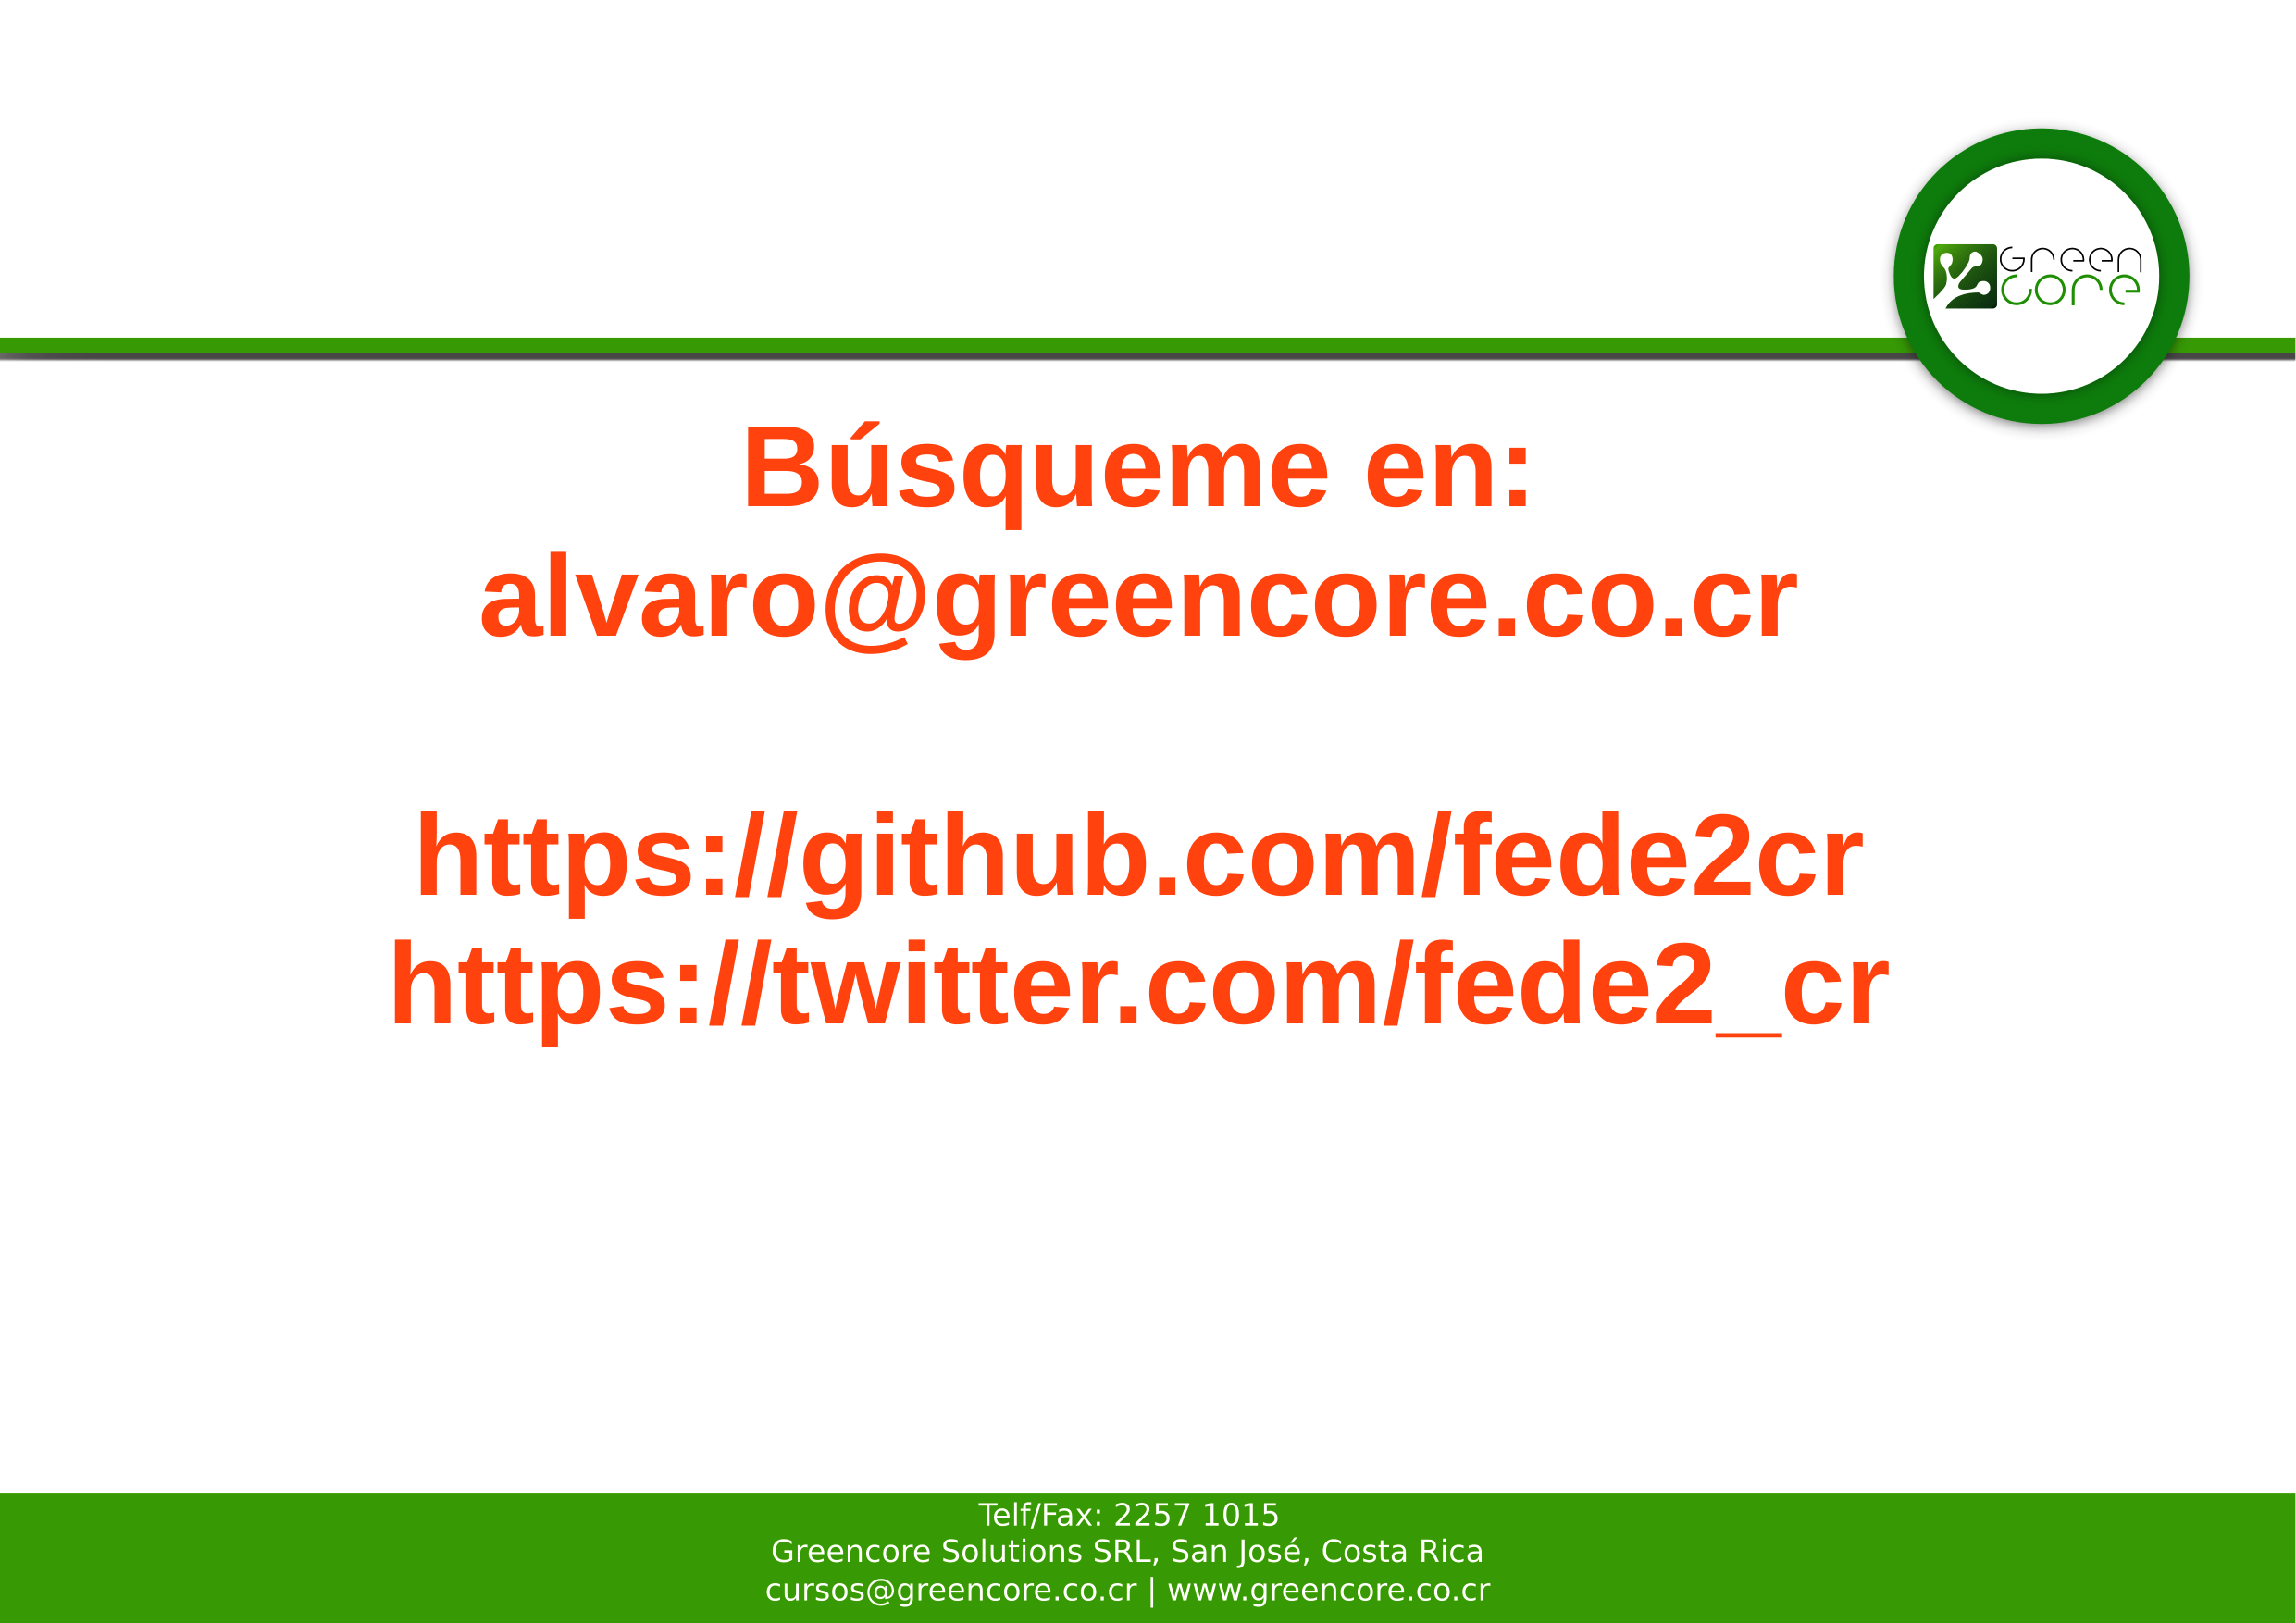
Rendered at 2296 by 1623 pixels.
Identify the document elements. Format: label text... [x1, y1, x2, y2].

picture [0, 0, 2296, 1623]
subtitle Búsqueme en: alvaro@greencore.co.cr https://github.com/fede2cr https://twitter.com/fede2_cr [106, 0, 2173, 1451]
